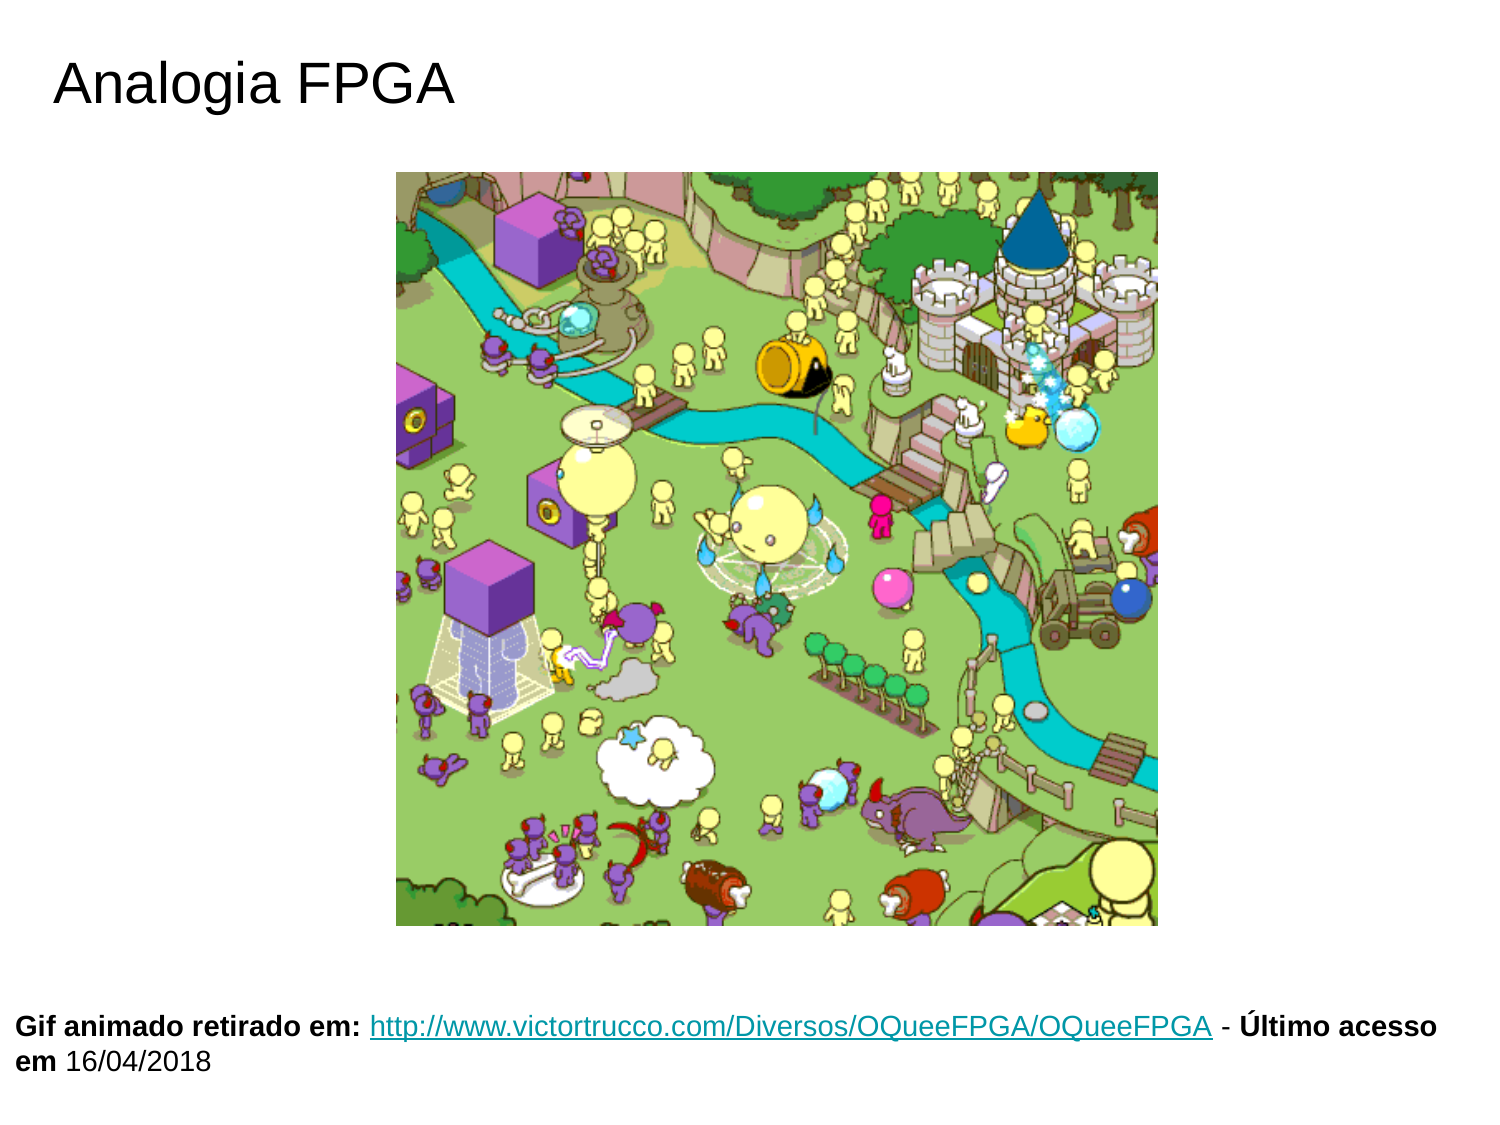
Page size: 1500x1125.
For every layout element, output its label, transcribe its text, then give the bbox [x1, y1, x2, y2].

list Gif animado retirado em: http://www.victortrucco.com/Diversos/OQueeFPGA/OQueeFPGA - Último acesso em 16/04/2018 [0, 992, 1500, 1122]
picture [396, 172, 1158, 926]
title Analogia FPGA [38, 30, 1471, 156]
